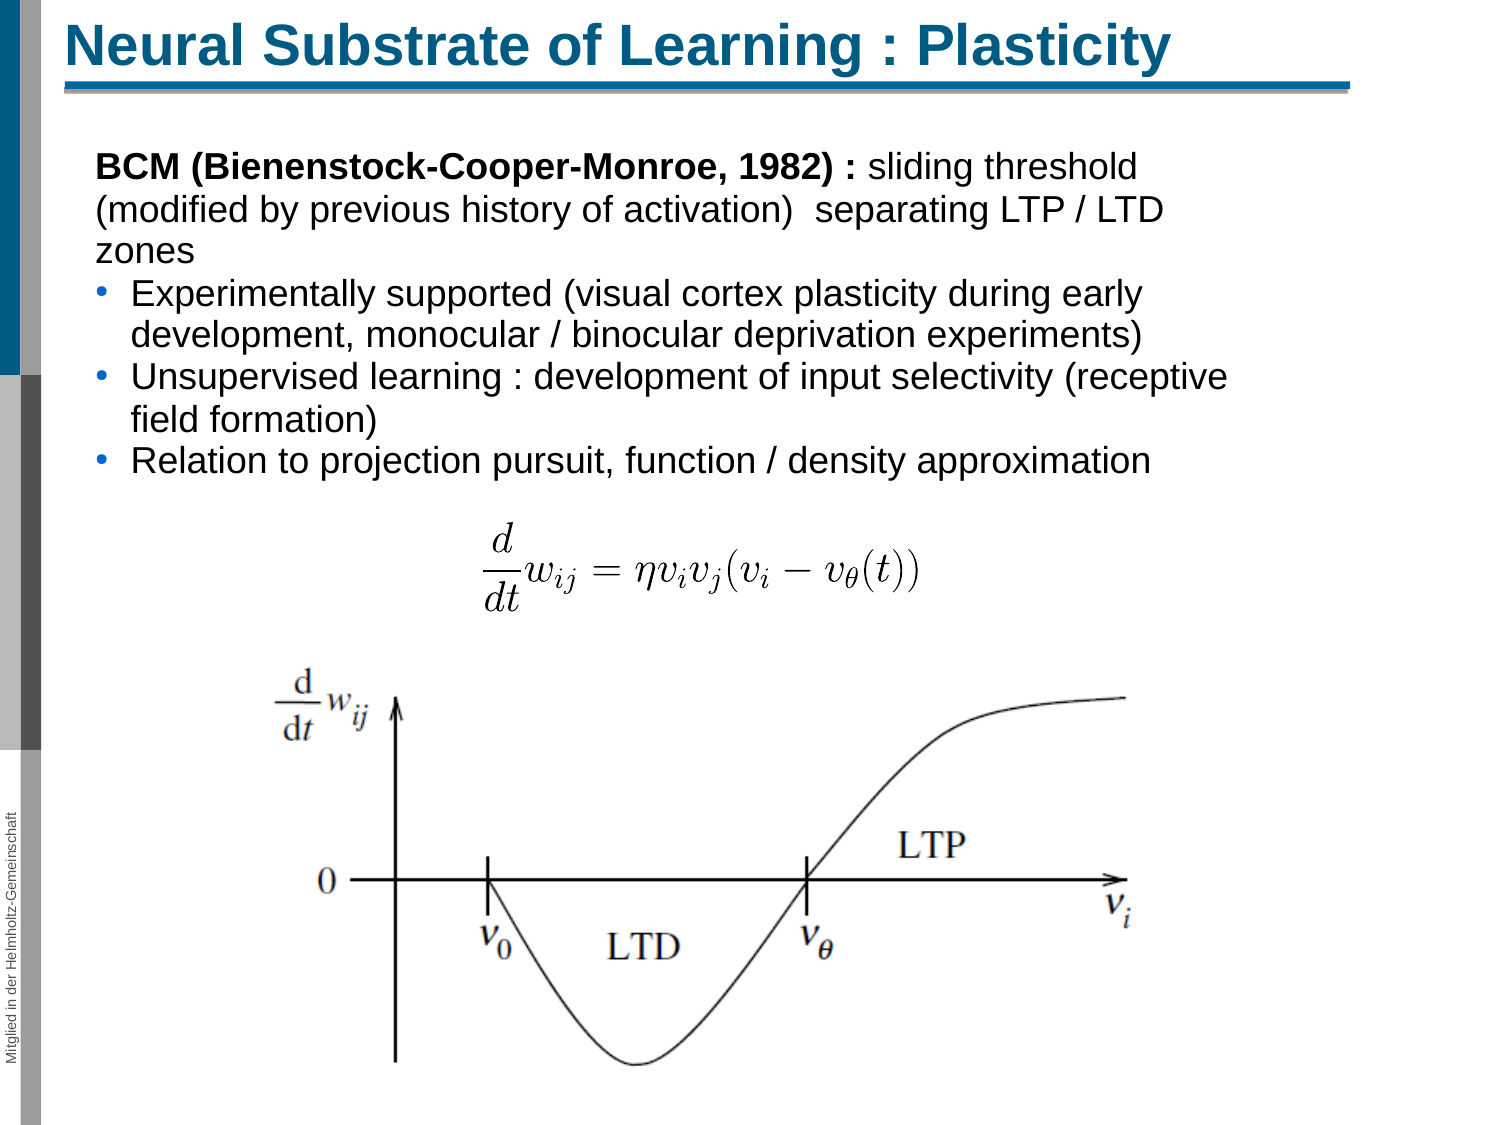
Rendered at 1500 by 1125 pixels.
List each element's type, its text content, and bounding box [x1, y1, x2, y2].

picture [255, 506, 1140, 1081]
text_box BCM (Bienenstock-Cooper-Monroe, 1982) : sliding threshold (modified by previous history of activation) separating LTP / LTD zones Experimentally supported (visual cortex plasticity during early development, monocular / binocular deprivation experiments) Unsupervised learning : development of input selectivity (receptive field formation) Relation to projection pursuit, function / density approximation [80, 138, 1270, 490]
text_box Neural Substrate of Learning : Plasticity [64, 7, 1440, 102]
